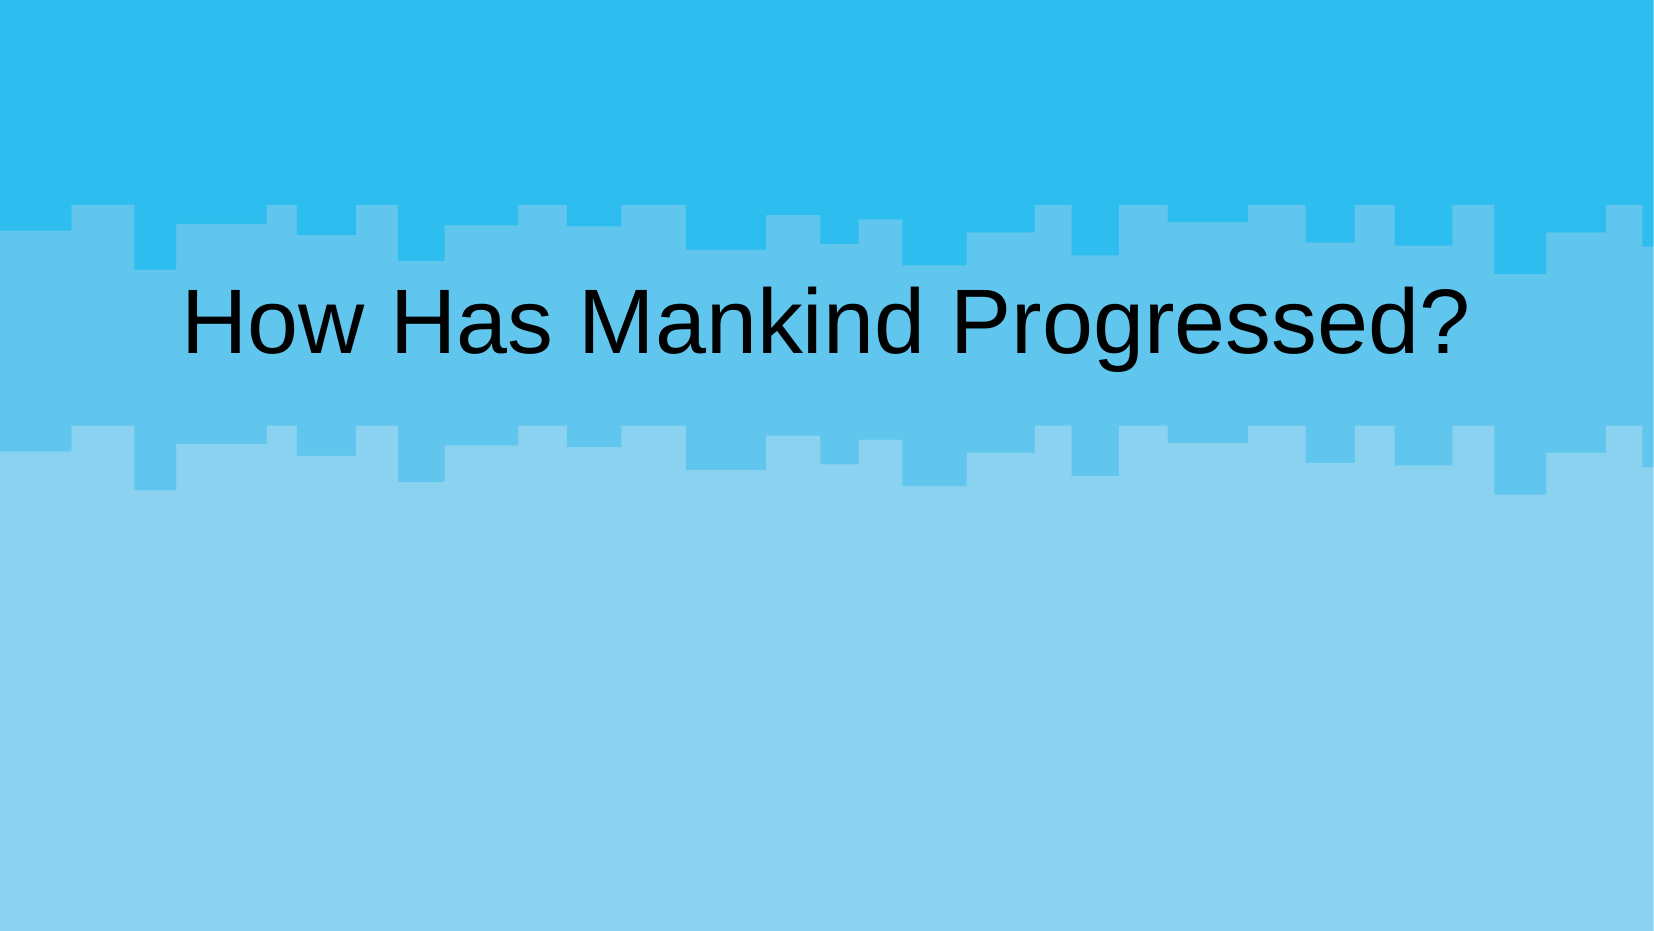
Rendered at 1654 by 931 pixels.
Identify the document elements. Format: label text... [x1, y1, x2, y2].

picture [0, 0, 1654, 931]
title How Has Mankind Progressed? [82, 243, 1571, 400]
